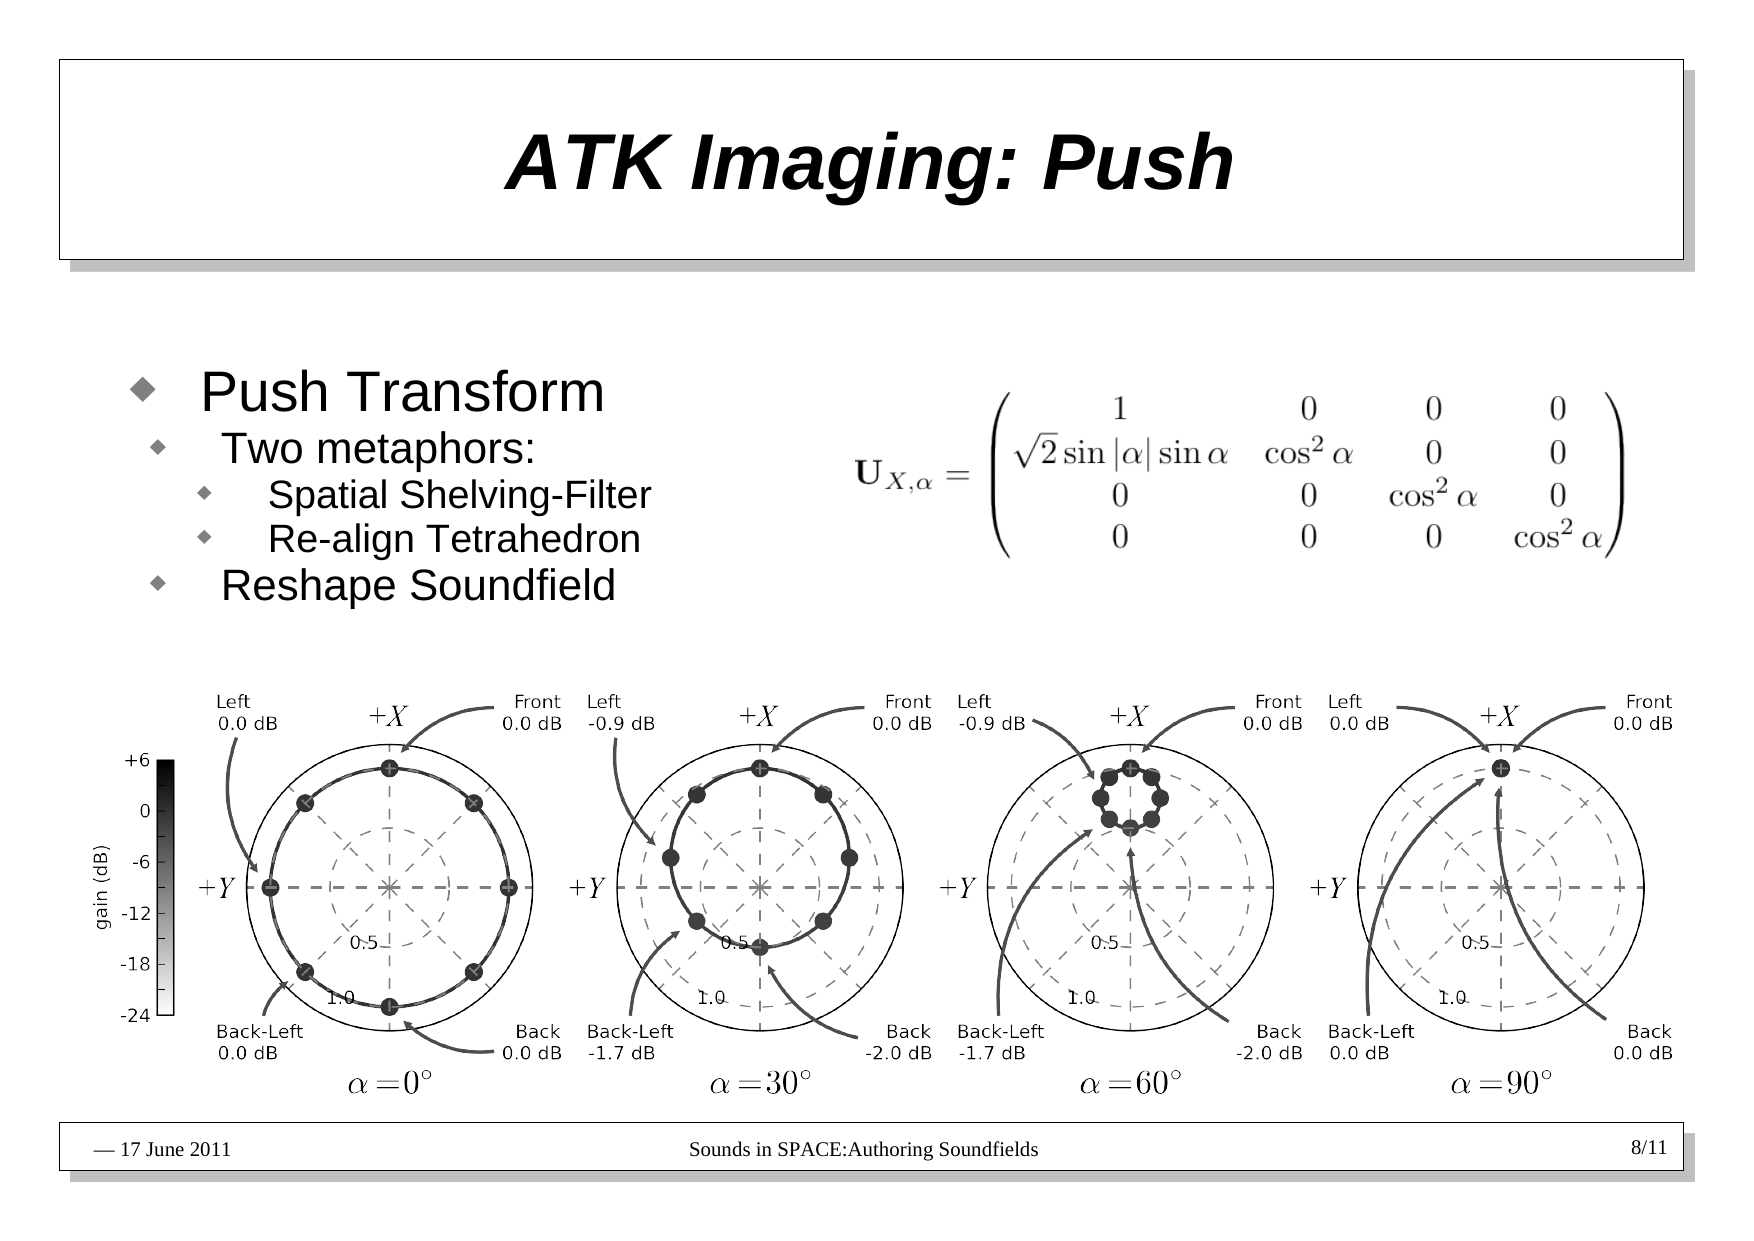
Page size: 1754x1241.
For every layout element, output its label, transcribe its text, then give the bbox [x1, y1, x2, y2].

picture [60, 675, 1697, 1100]
picture [855, 391, 1625, 559]
title ATK Imaging: Push [59, 59, 1684, 266]
list Push Transform Two metaphors: Spatial Shelving-Filter Re-align Tetrahedron Reshape Soundfield [118, 360, 762, 656]
